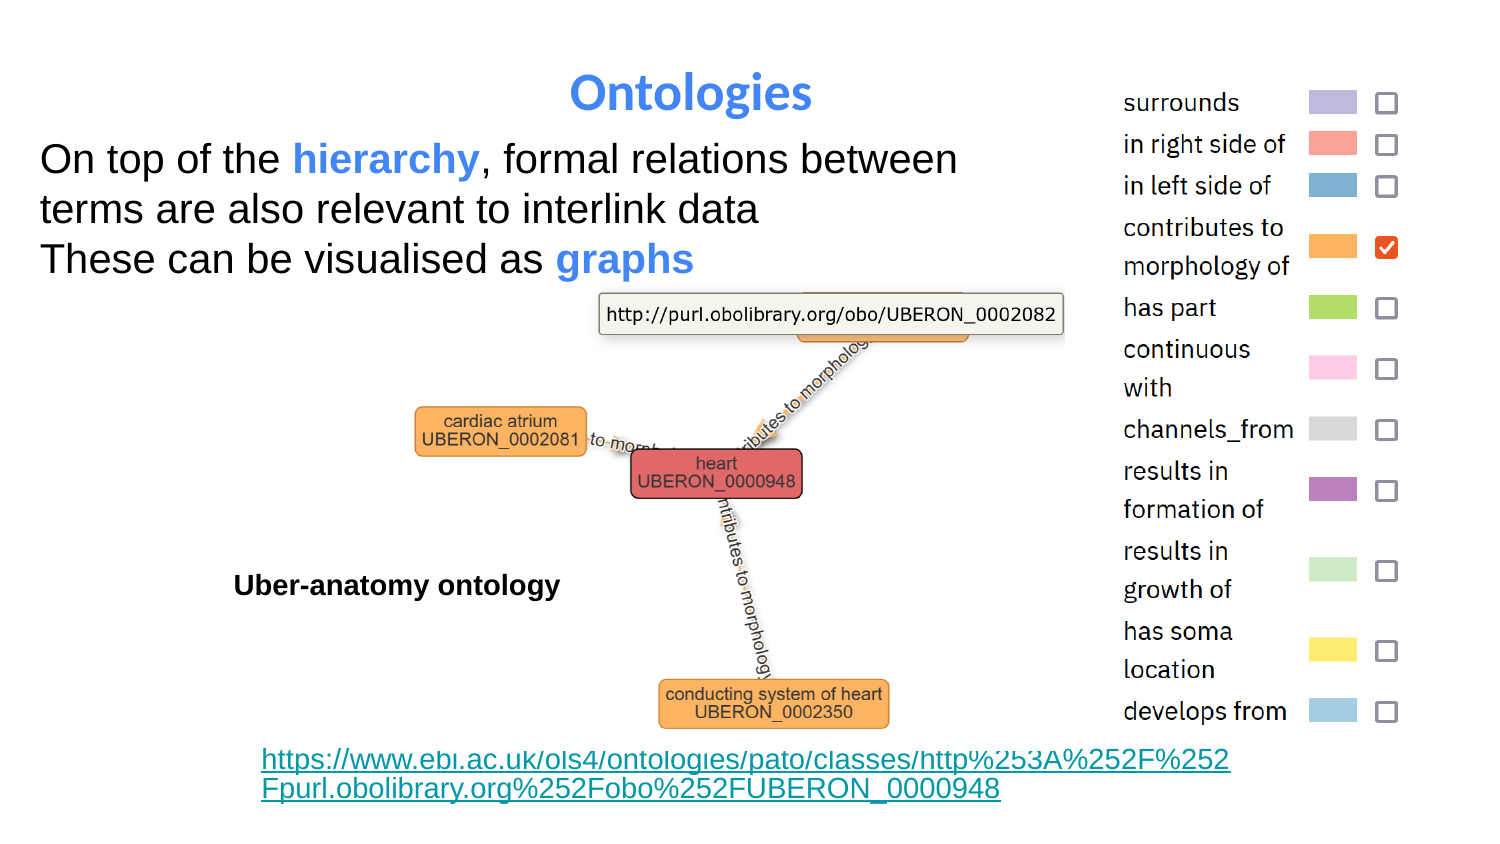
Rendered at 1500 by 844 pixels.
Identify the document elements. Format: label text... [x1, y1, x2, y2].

text_box Uber-anatomy ontology [218, 551, 711, 617]
text_box Ontologies [554, 41, 945, 137]
picture [370, 204, 1065, 751]
text_box https://www.ebi.ac.uk/ols4/ontologies/pato/classes/http%253A%252F%252Fpurl.obolibrary.org%252Fobo%252FUBERON_0000948 [246, 725, 1254, 826]
picture [1116, 75, 1423, 726]
text_box On top of the hierarchy, formal relations between terms are also relevant to interlink data These can be visualised as graphs [24, 116, 1053, 298]
